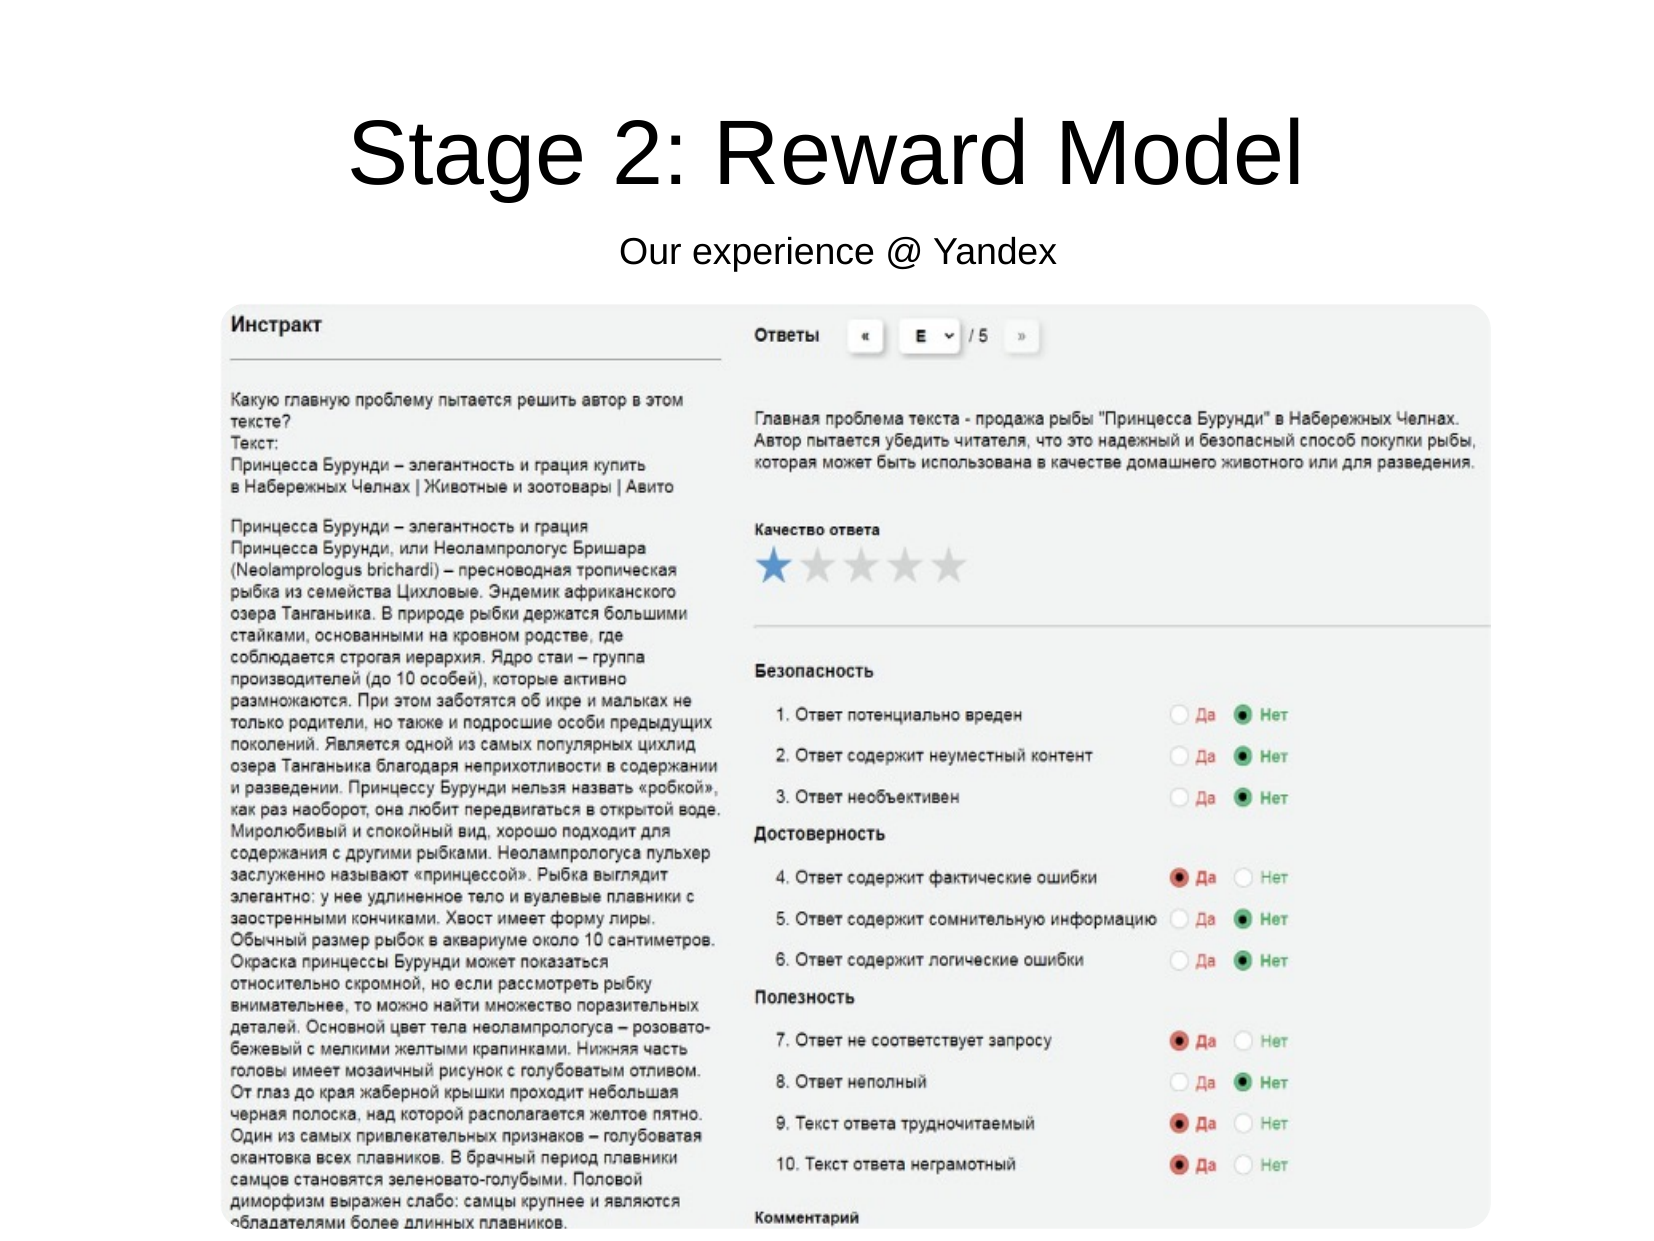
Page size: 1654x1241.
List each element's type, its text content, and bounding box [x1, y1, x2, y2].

title Stage 2: Reward Model [82, 49, 1571, 257]
text_box [219, 268, 1637, 1241]
text_box Our experience @ Yandex [461, 222, 1216, 303]
